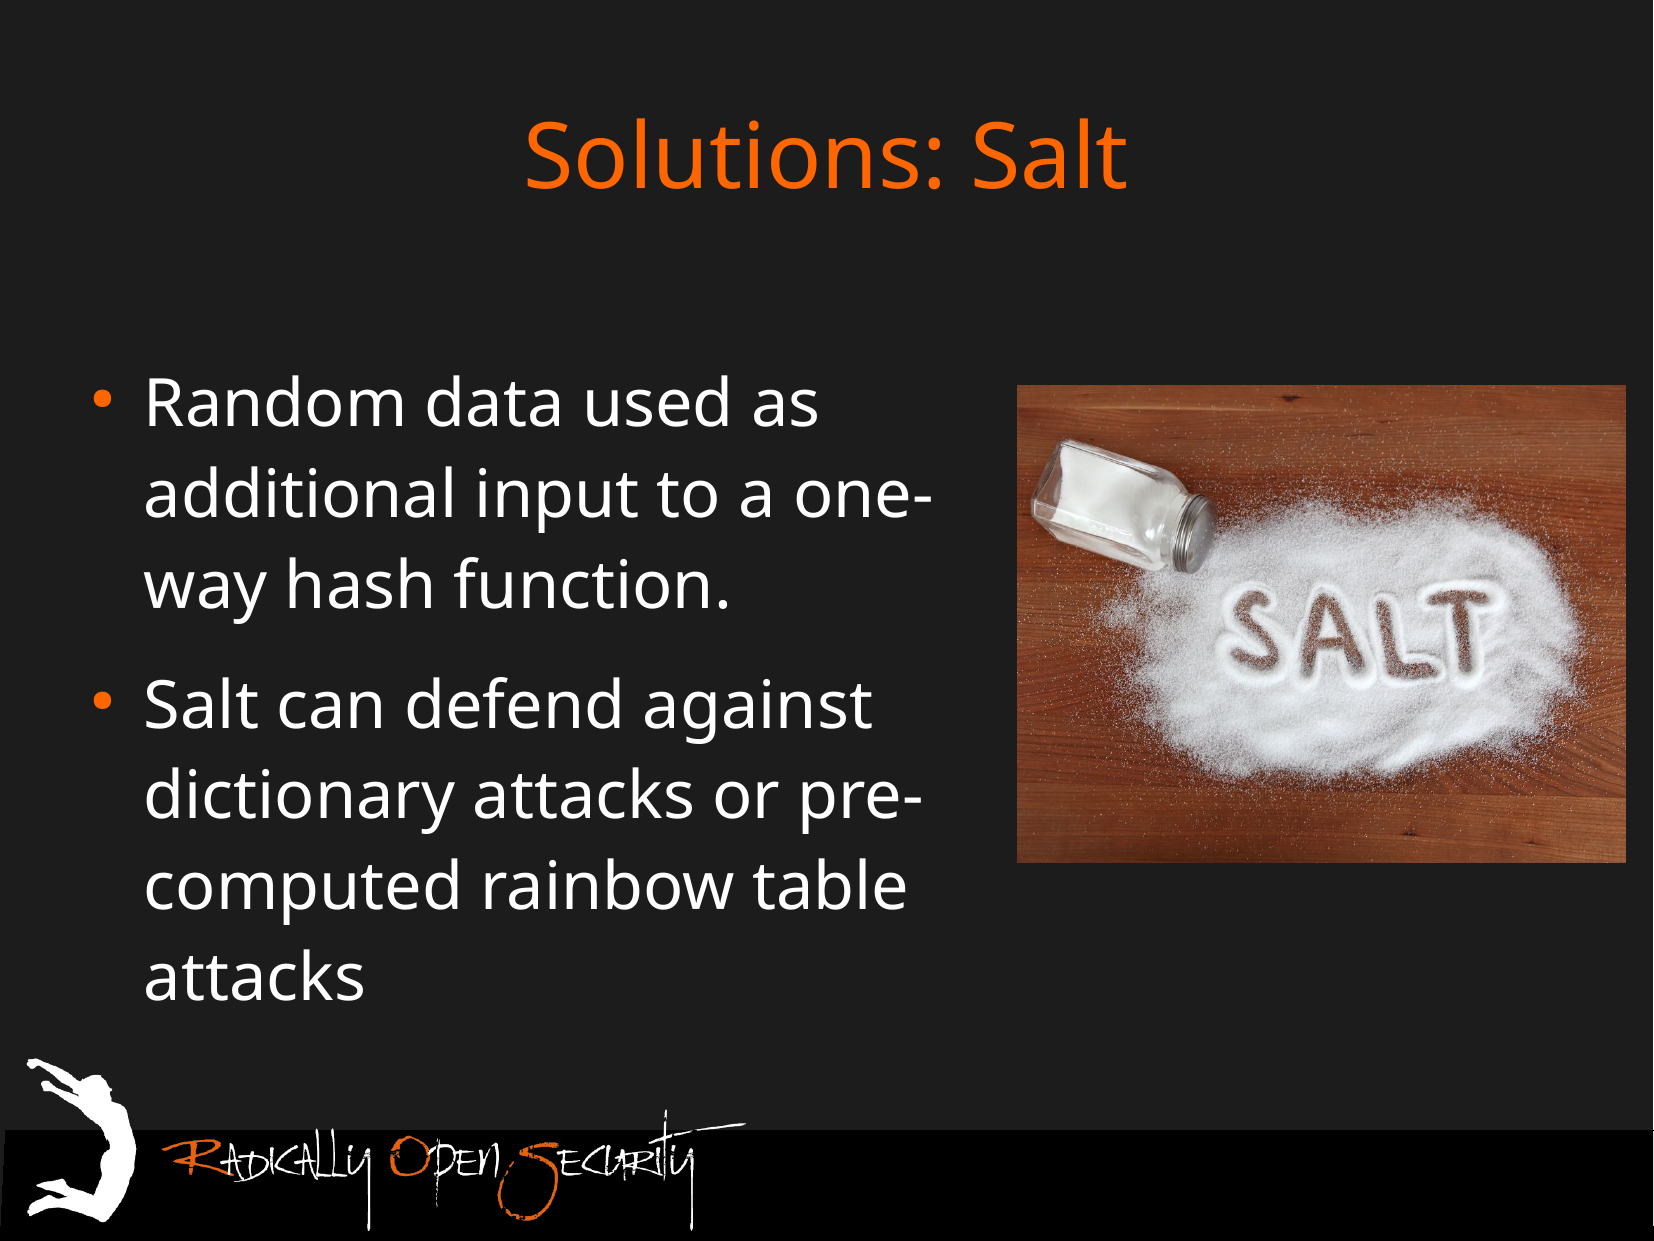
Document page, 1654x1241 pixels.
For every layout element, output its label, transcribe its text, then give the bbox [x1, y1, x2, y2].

picture [0, 1022, 778, 1241]
picture [1017, 385, 1626, 863]
list Random data used as additional input to a one-way hash function. Salt can defend against dictionary attacks or pre-computed rainbow table attacks [72, 355, 977, 1010]
title Solutions: Salt [82, 49, 1571, 257]
